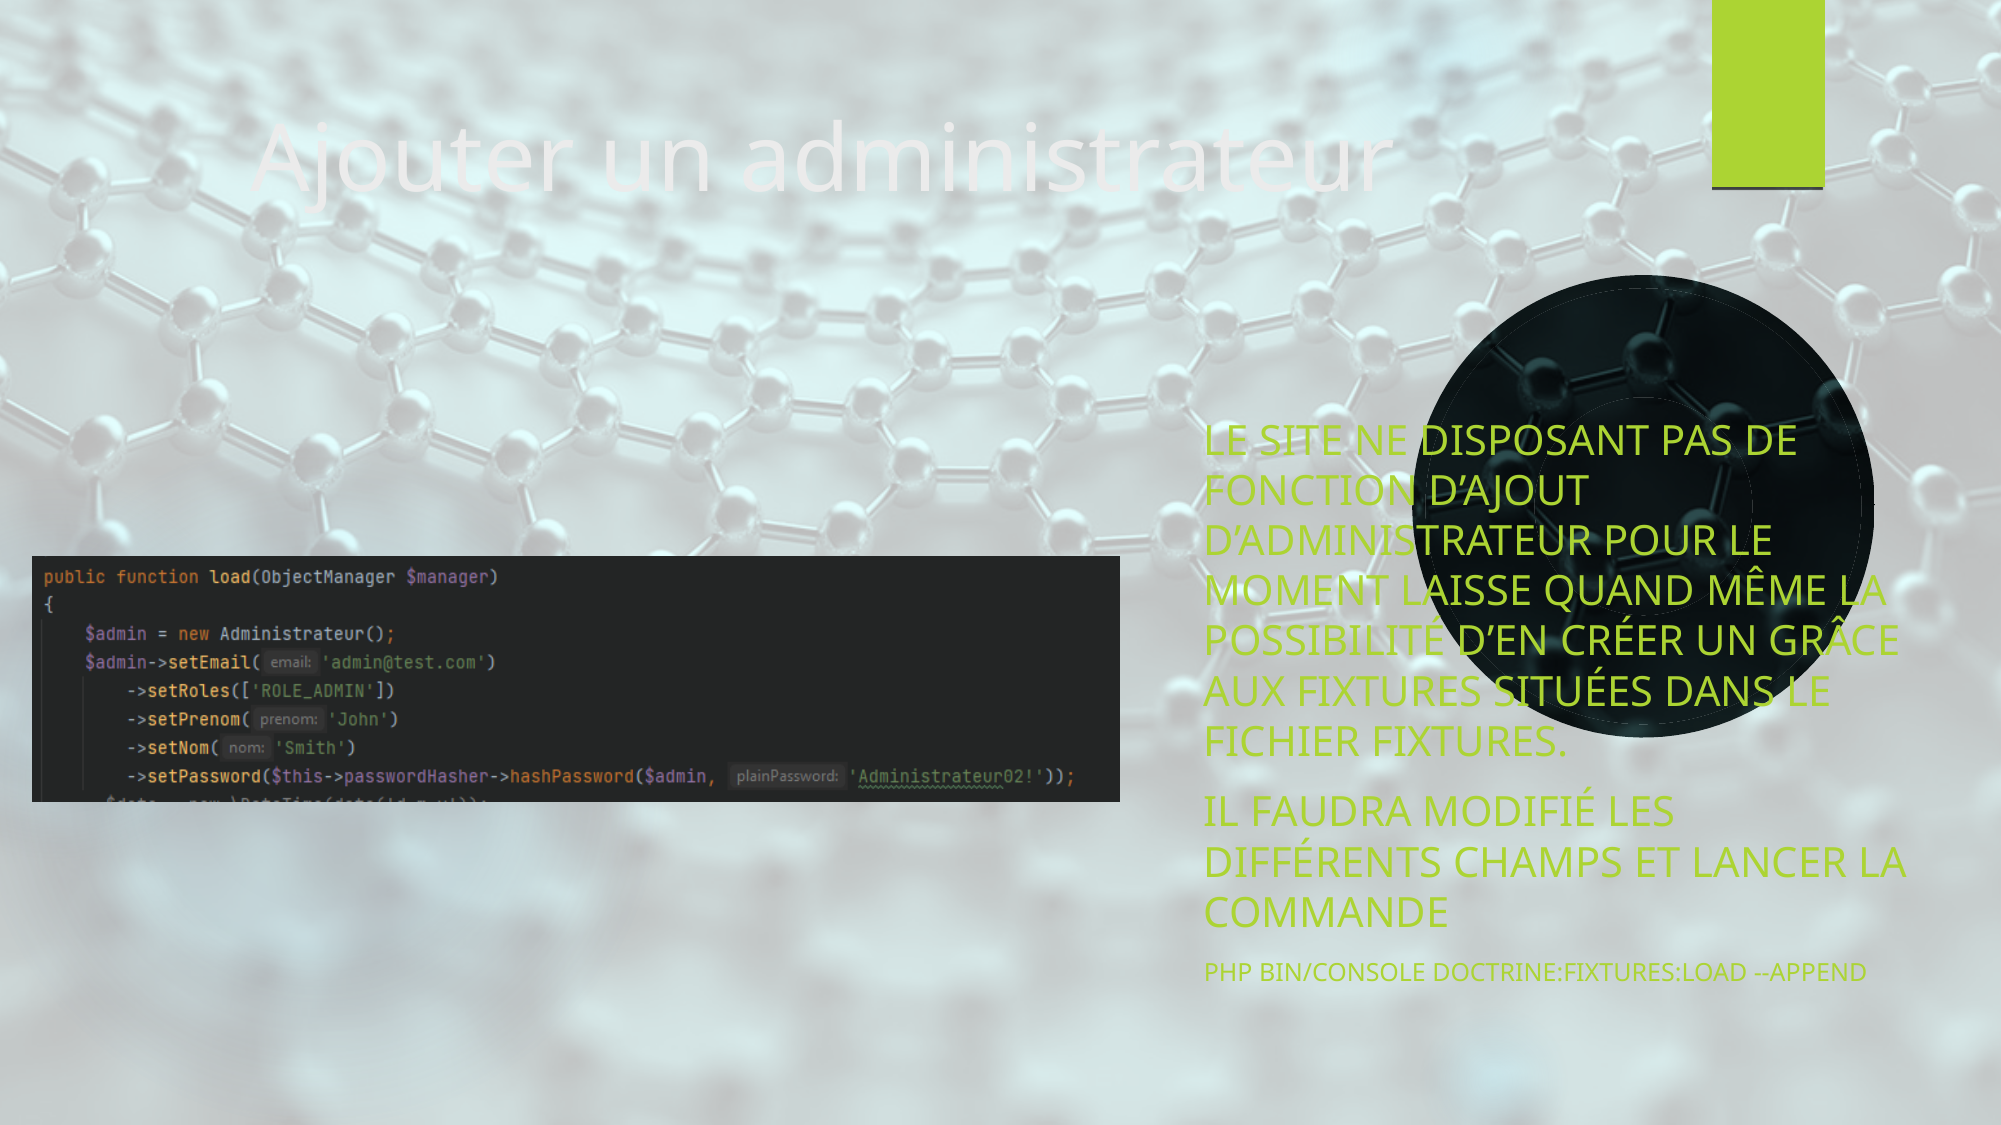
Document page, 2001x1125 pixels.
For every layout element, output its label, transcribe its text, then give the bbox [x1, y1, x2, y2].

text_box [1712, 0, 1825, 187]
picture [0, 0, 2000, 1125]
title Ajouter un administrateur [235, 90, 1594, 215]
subtitle Le site ne disposant pas de fonction d’ajout d’administrateur pour le moment laisse quand même la possibilité d’en créer un grâce aux fixtures situées dans le fichier fixtures. Il faudra modifié les différents champs et lancer la commande Php bin/console doctrine:fixtures:load --append [1188, 406, 1931, 1067]
